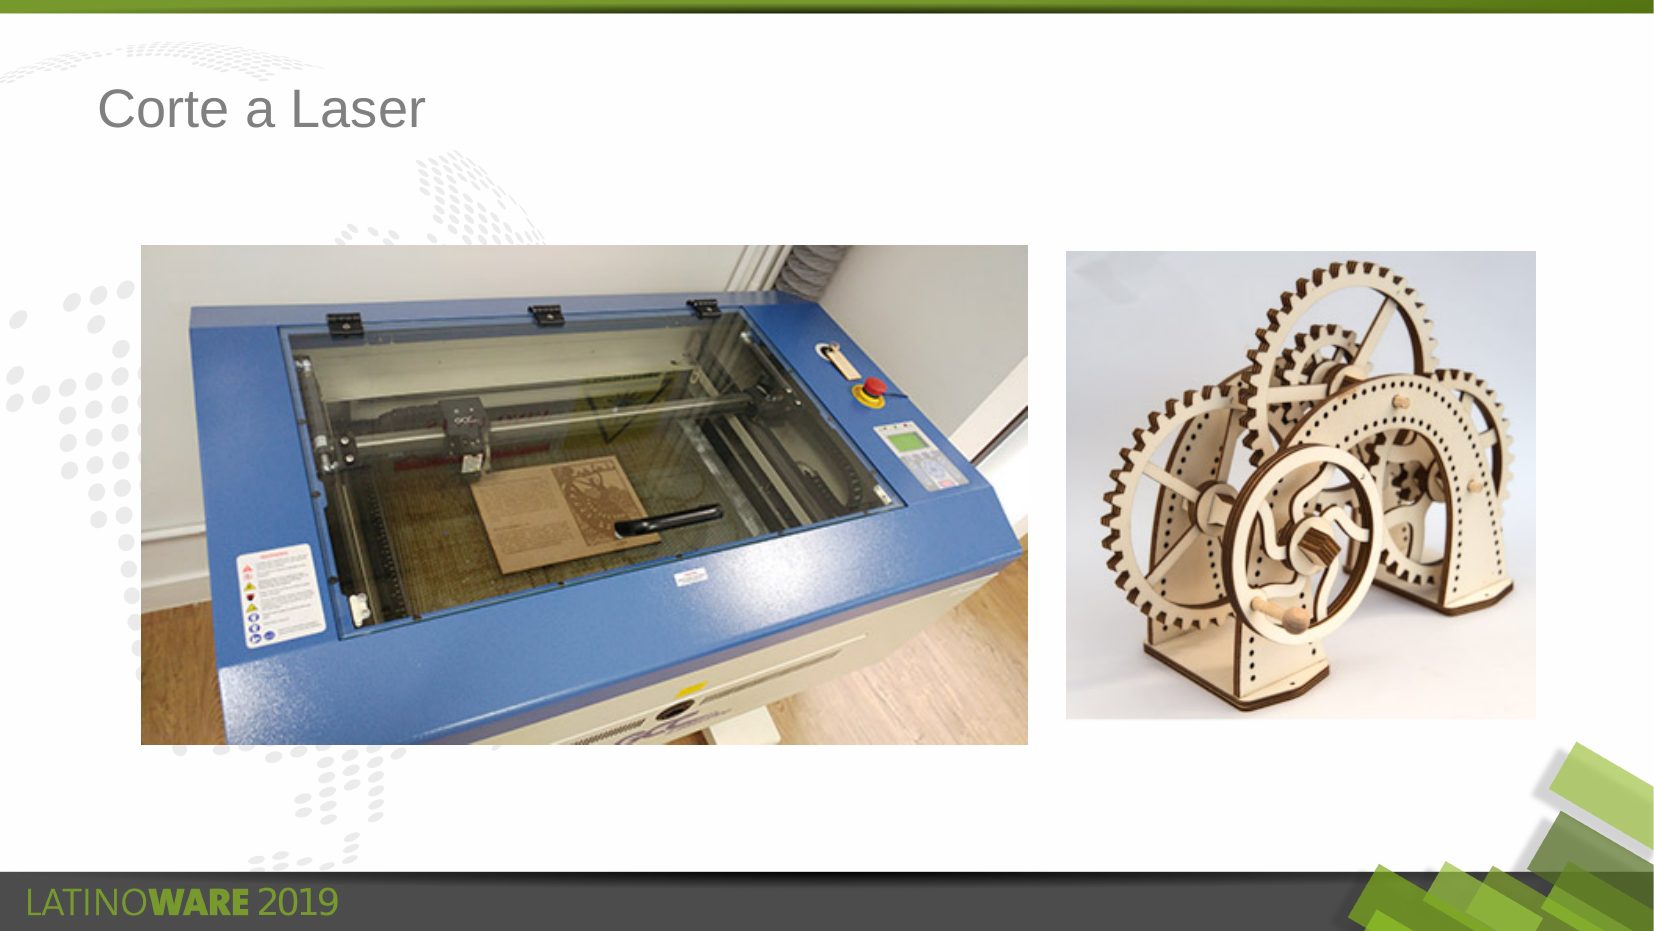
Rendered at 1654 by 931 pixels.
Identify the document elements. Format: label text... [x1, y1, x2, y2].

picture [0, 0, 1654, 931]
text_box Corte a Laser [82, 70, 1571, 827]
